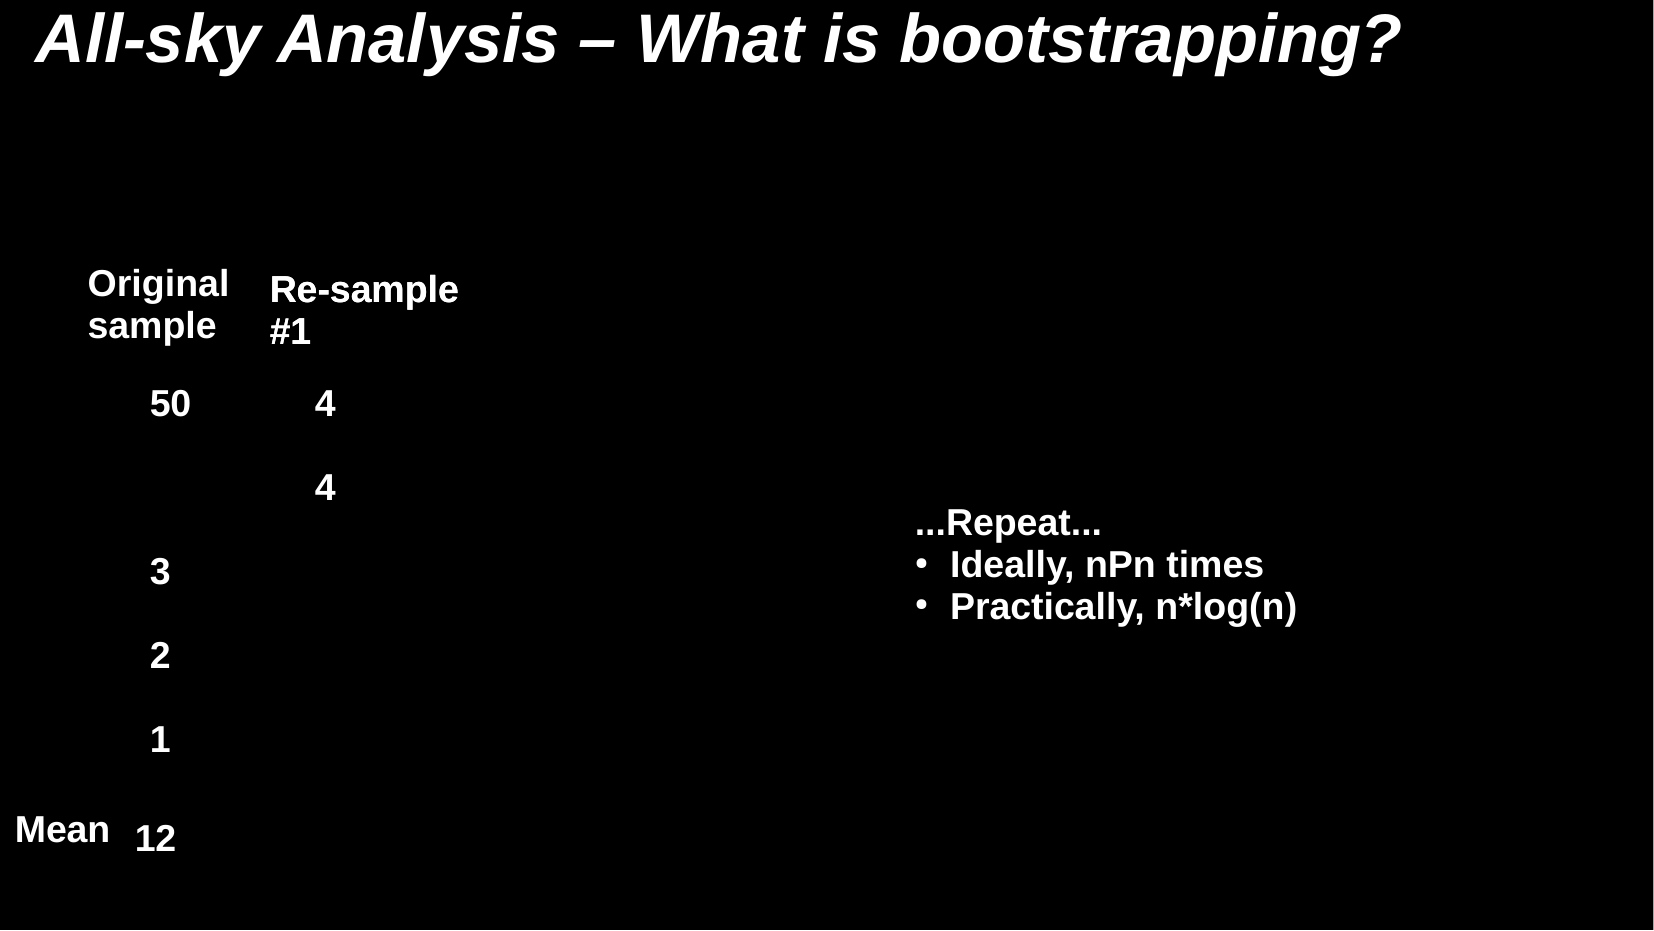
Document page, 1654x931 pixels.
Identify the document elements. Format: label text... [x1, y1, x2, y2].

text_box ...Repeat... Ideally, nPn times Practically, n*log(n) [900, 493, 1381, 635]
text_box Original sample [72, 255, 256, 354]
text_box 50 3 2 1 [135, 375, 226, 768]
text_box All-sky Analysis – What is bootstrapping? [0, 0, 1564, 77]
text_box Mean [0, 801, 136, 901]
text_box Re-sample #1 [255, 261, 485, 361]
text_box 12 [136, 810, 1291, 867]
text_box 4 4 [300, 375, 391, 768]
